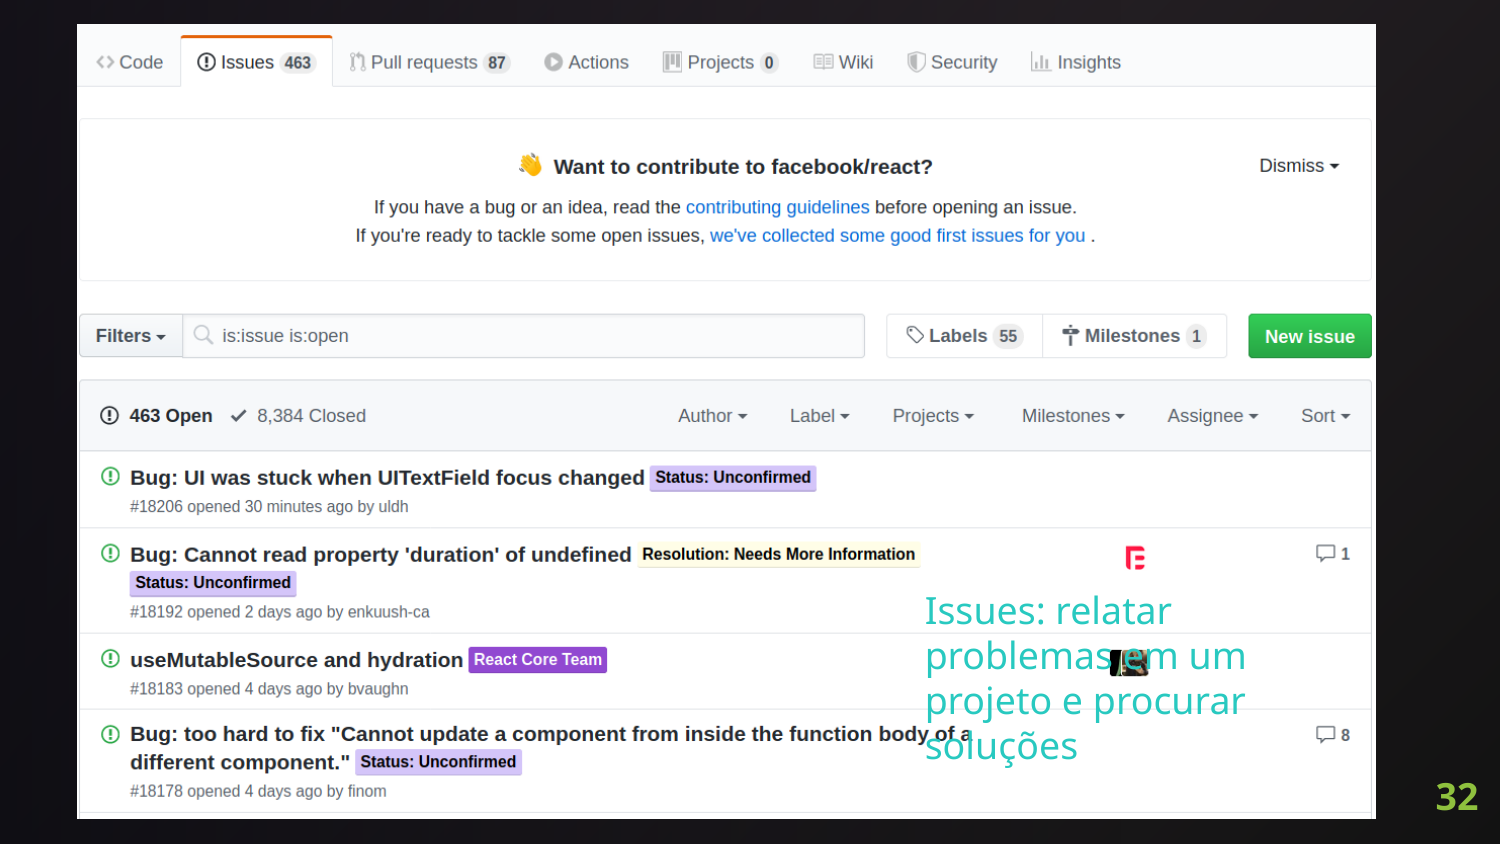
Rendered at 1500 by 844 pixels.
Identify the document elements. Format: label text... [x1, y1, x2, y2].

slide_number <number> [1407, 752, 1494, 844]
text_box Issues: relatar problemas em um projeto e procurar soluções [909, 571, 1329, 695]
picture [77, 24, 1376, 819]
